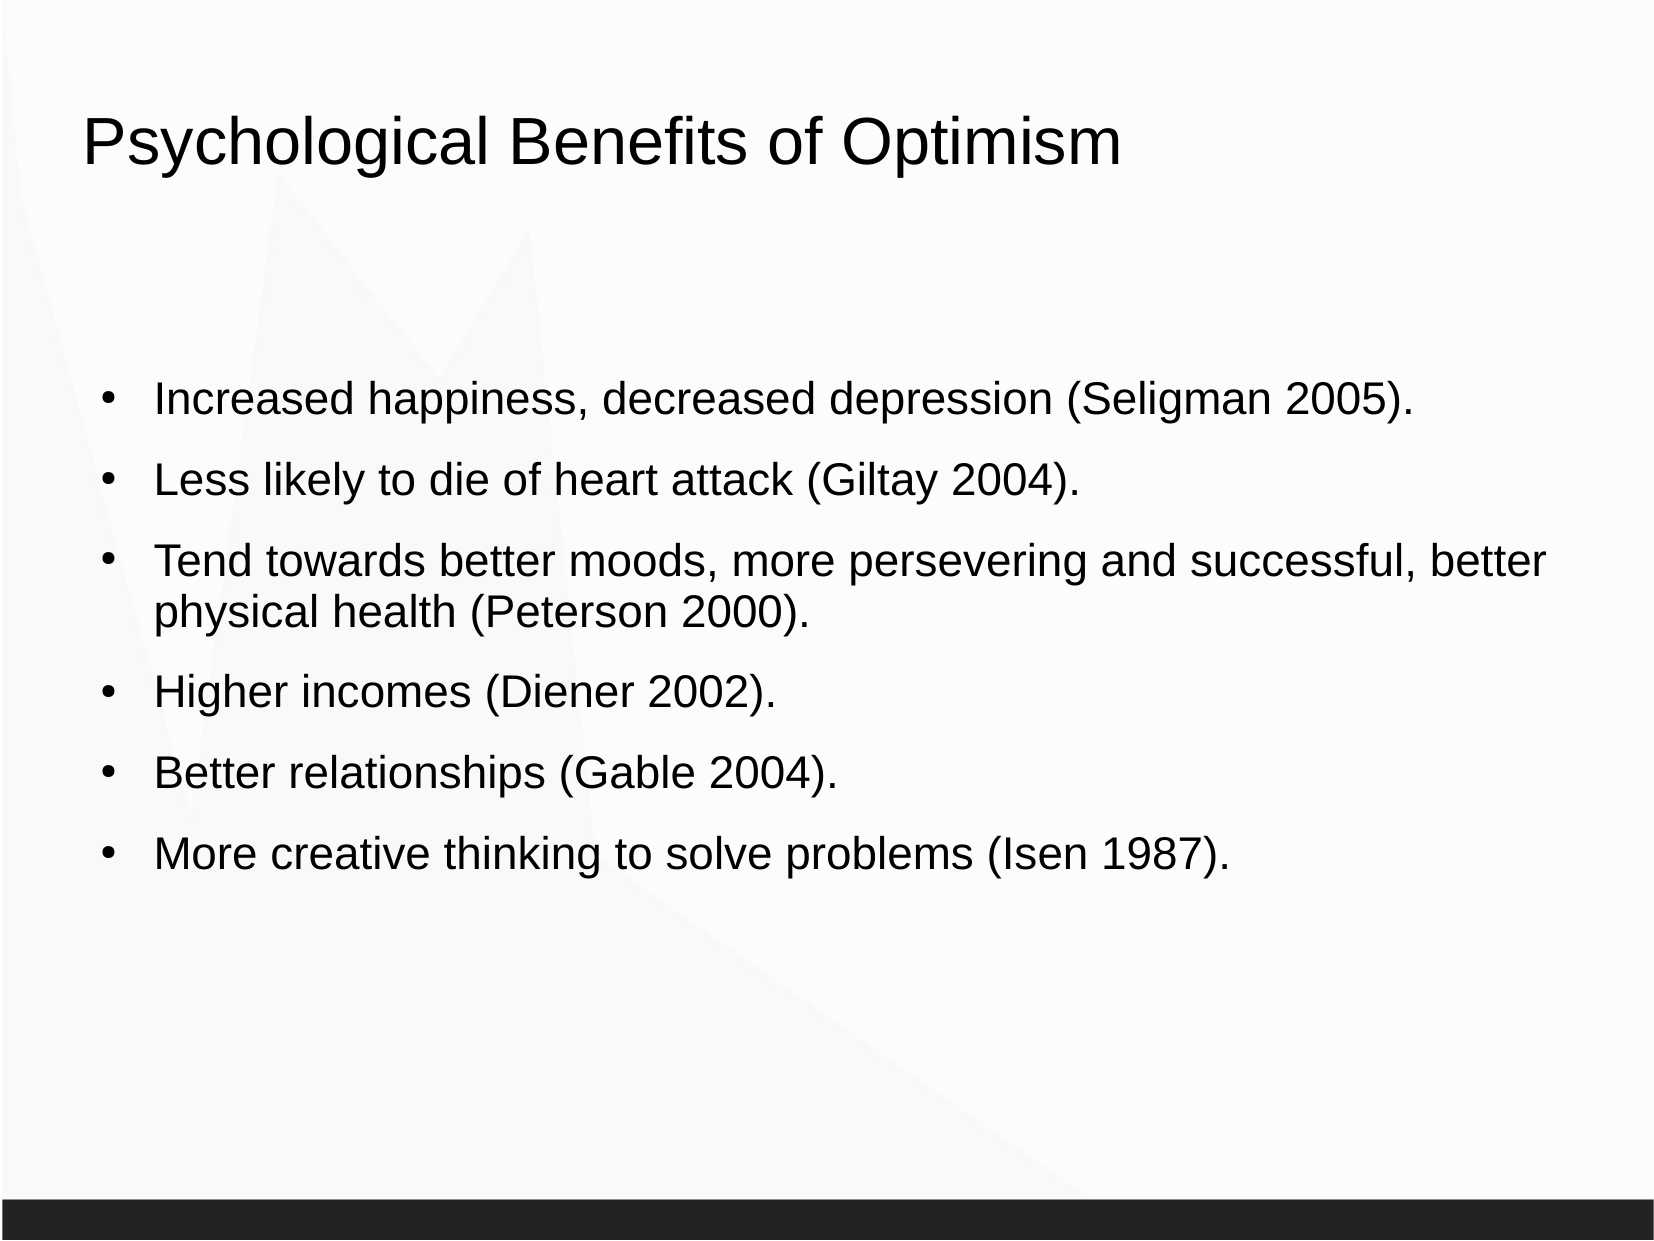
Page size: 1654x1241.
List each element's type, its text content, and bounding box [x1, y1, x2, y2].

picture [2, 0, 1654, 1241]
list Increased happiness, decreased depression (Seligman 2005). Less likely to die of heart attack (Giltay 2004). Tend towards better moods, more persevering and successful, better physical health (Peterson 2000). Higher incomes (Diener 2002). Better relationships (Gable 2004). More creative thinking to solve problems (Isen 1987). [82, 372, 1571, 1013]
title Psychological Benefits of Optimism [82, 45, 1571, 238]
